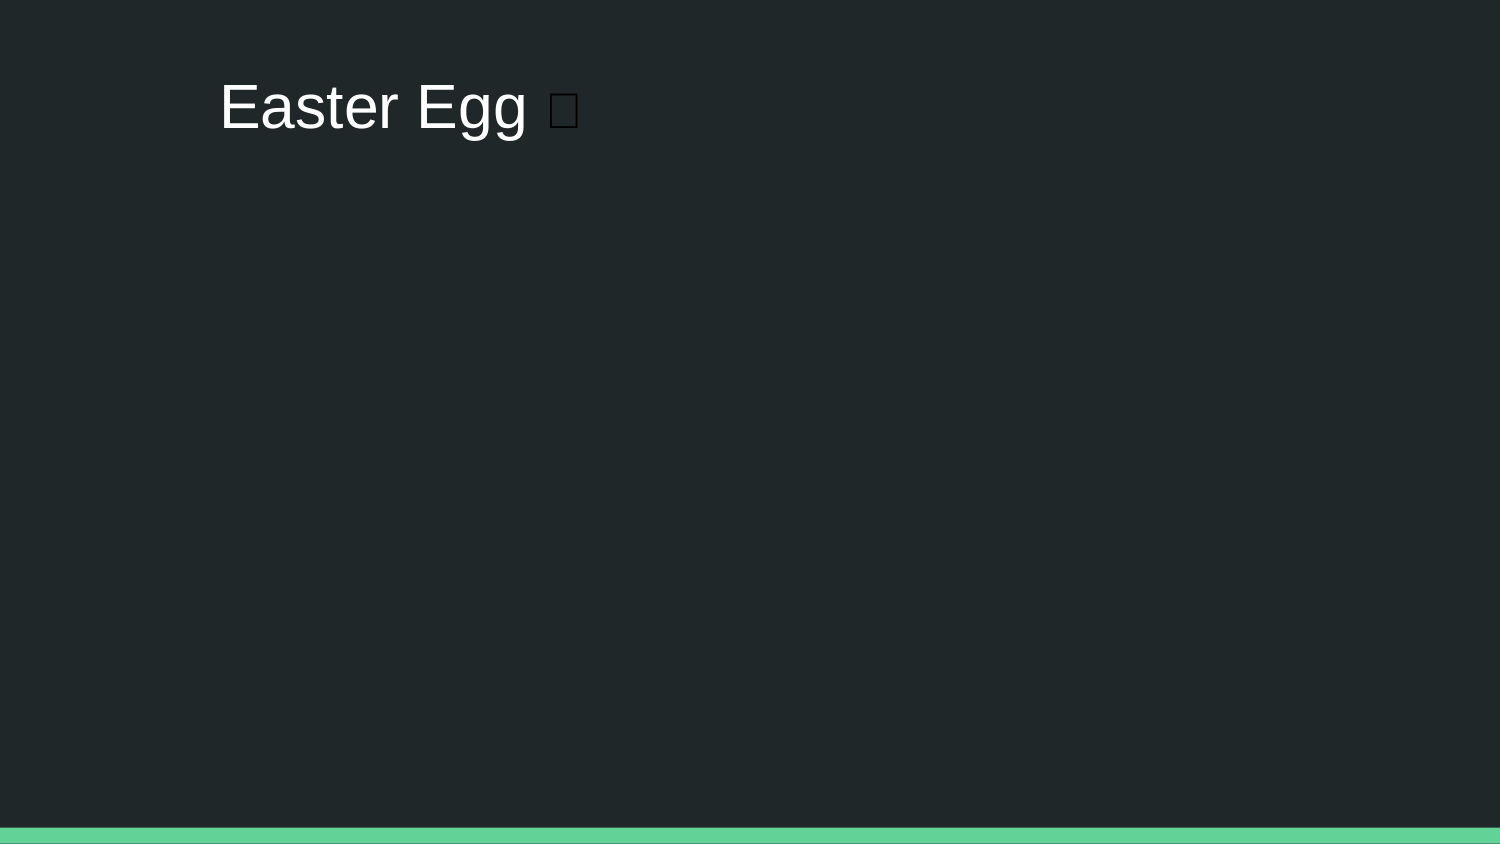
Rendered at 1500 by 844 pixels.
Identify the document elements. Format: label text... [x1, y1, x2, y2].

text_box Easter Egg 🤩 [204, 51, 1169, 207]
